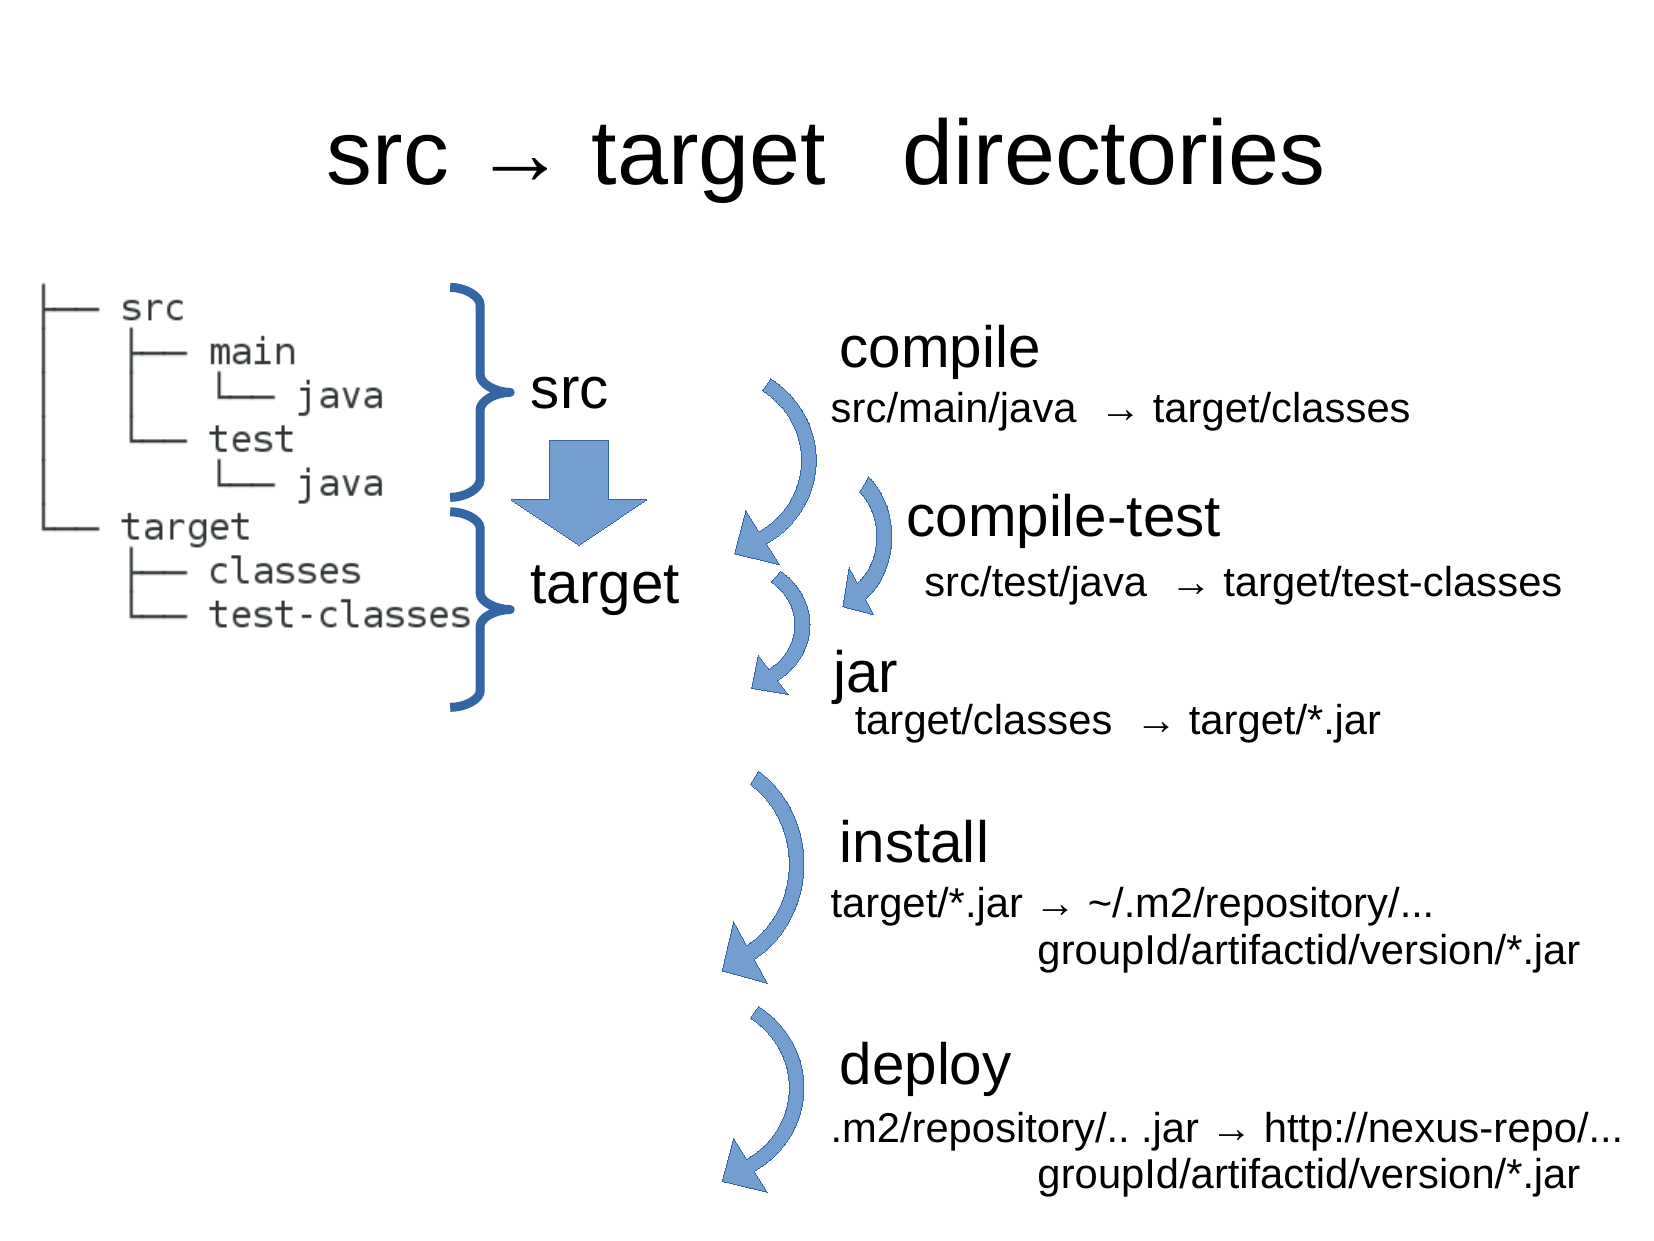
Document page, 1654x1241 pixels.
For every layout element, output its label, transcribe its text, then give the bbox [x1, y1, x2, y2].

text_box compile-test [891, 476, 1312, 557]
text_box src [516, 348, 647, 429]
picture [485, 618, 495, 648]
text_box [722, 1006, 804, 1193]
text_box src/main/java → target/classes [815, 377, 1456, 453]
text_box src/test/java → target/test-classes [909, 551, 1619, 660]
text_box target/classes → target/*.jar [840, 689, 1549, 798]
text_box install [825, 802, 1066, 883]
text_box [842, 476, 891, 615]
text_box target [516, 543, 701, 624]
picture [31, 272, 495, 648]
text_box jar [818, 632, 1239, 713]
text_box deploy [824, 1024, 1065, 1096]
text_box [751, 571, 811, 695]
text_box compile [825, 307, 1066, 388]
text_box target/*.jar → ~/.m2/repository/... groupId/artifactid/version/*.jar [815, 872, 1636, 1027]
text_box [734, 378, 817, 565]
text_box [511, 440, 647, 546]
text_box [722, 771, 804, 984]
title src → target directories [82, 49, 1571, 257]
text_box .m2/repository/.. .jar → http://nexus-repo/... groupId/artifactid/version/*.jar [815, 1096, 1654, 1216]
